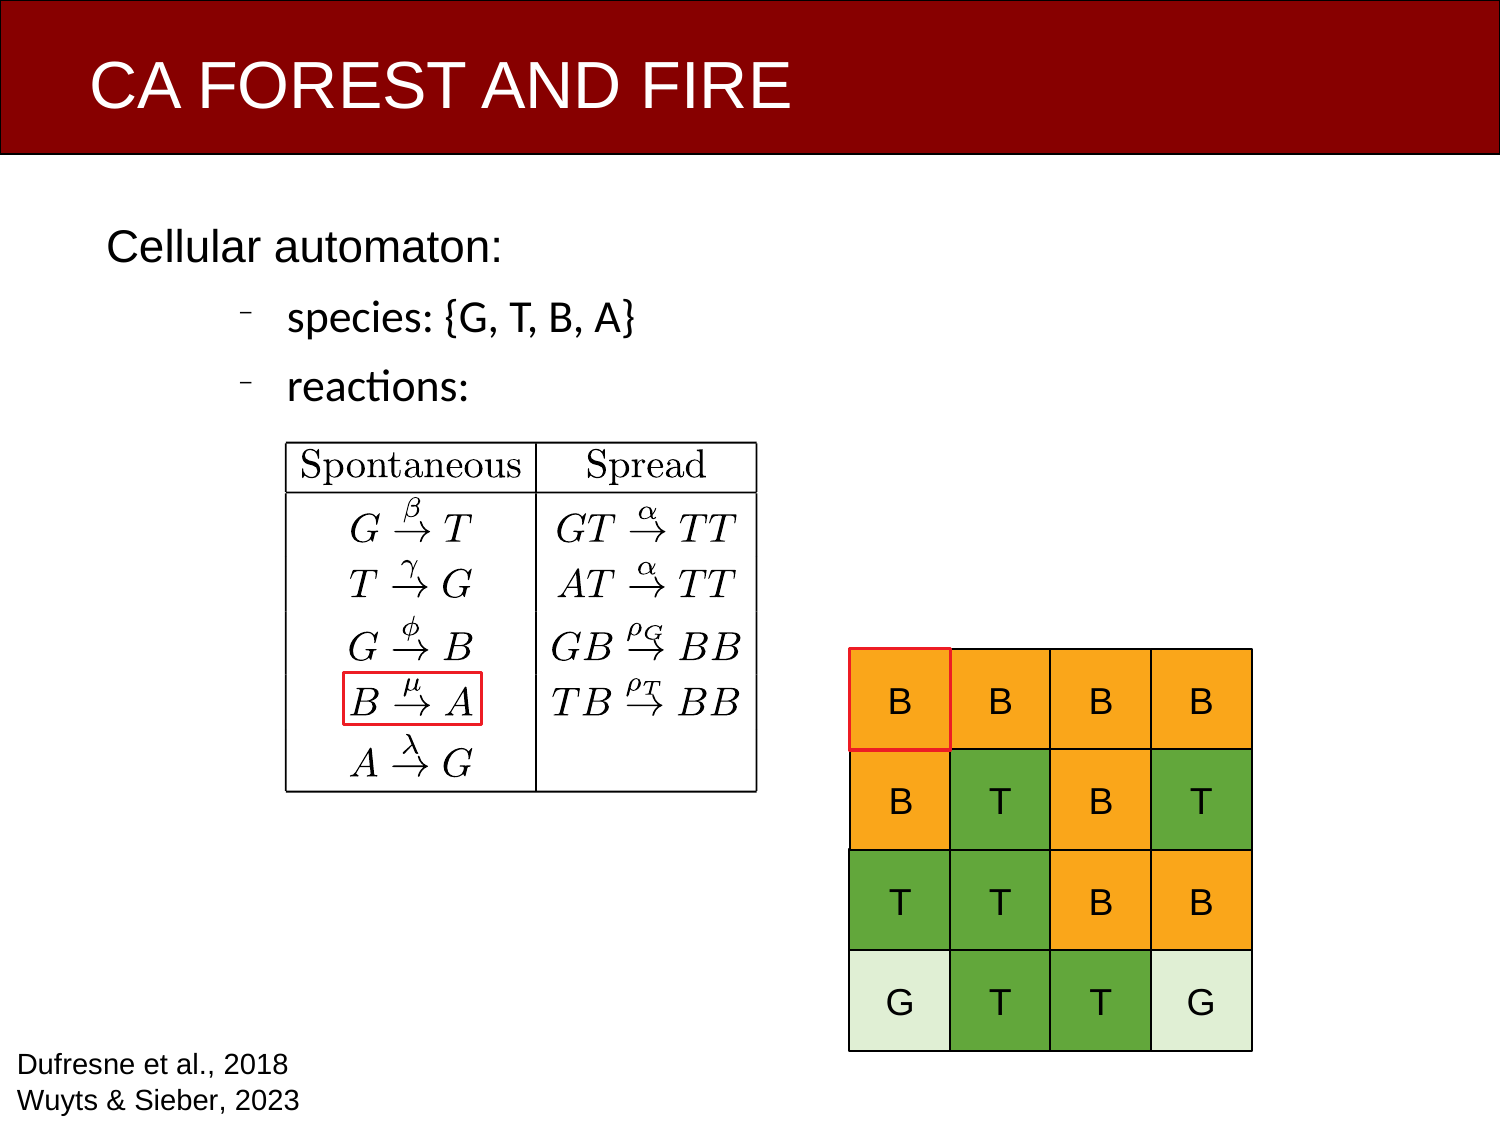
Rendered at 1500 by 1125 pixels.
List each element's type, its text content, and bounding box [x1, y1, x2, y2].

title CA FOREST AND FIRE [74, 3, 1425, 160]
text_box T [1050, 952, 1150, 1052]
list Cellular automaton: species: {G, T, B, A} reactions: [75, 209, 1425, 952]
text_box [0, 0, 1500, 154]
text_box G [849, 952, 949, 1052]
text_box T [949, 952, 1050, 1052]
text_box Dufresne et al., 2018 Wuyts & Sieber, 2023 [2, 1038, 442, 1125]
text_box G [1150, 952, 1252, 1052]
